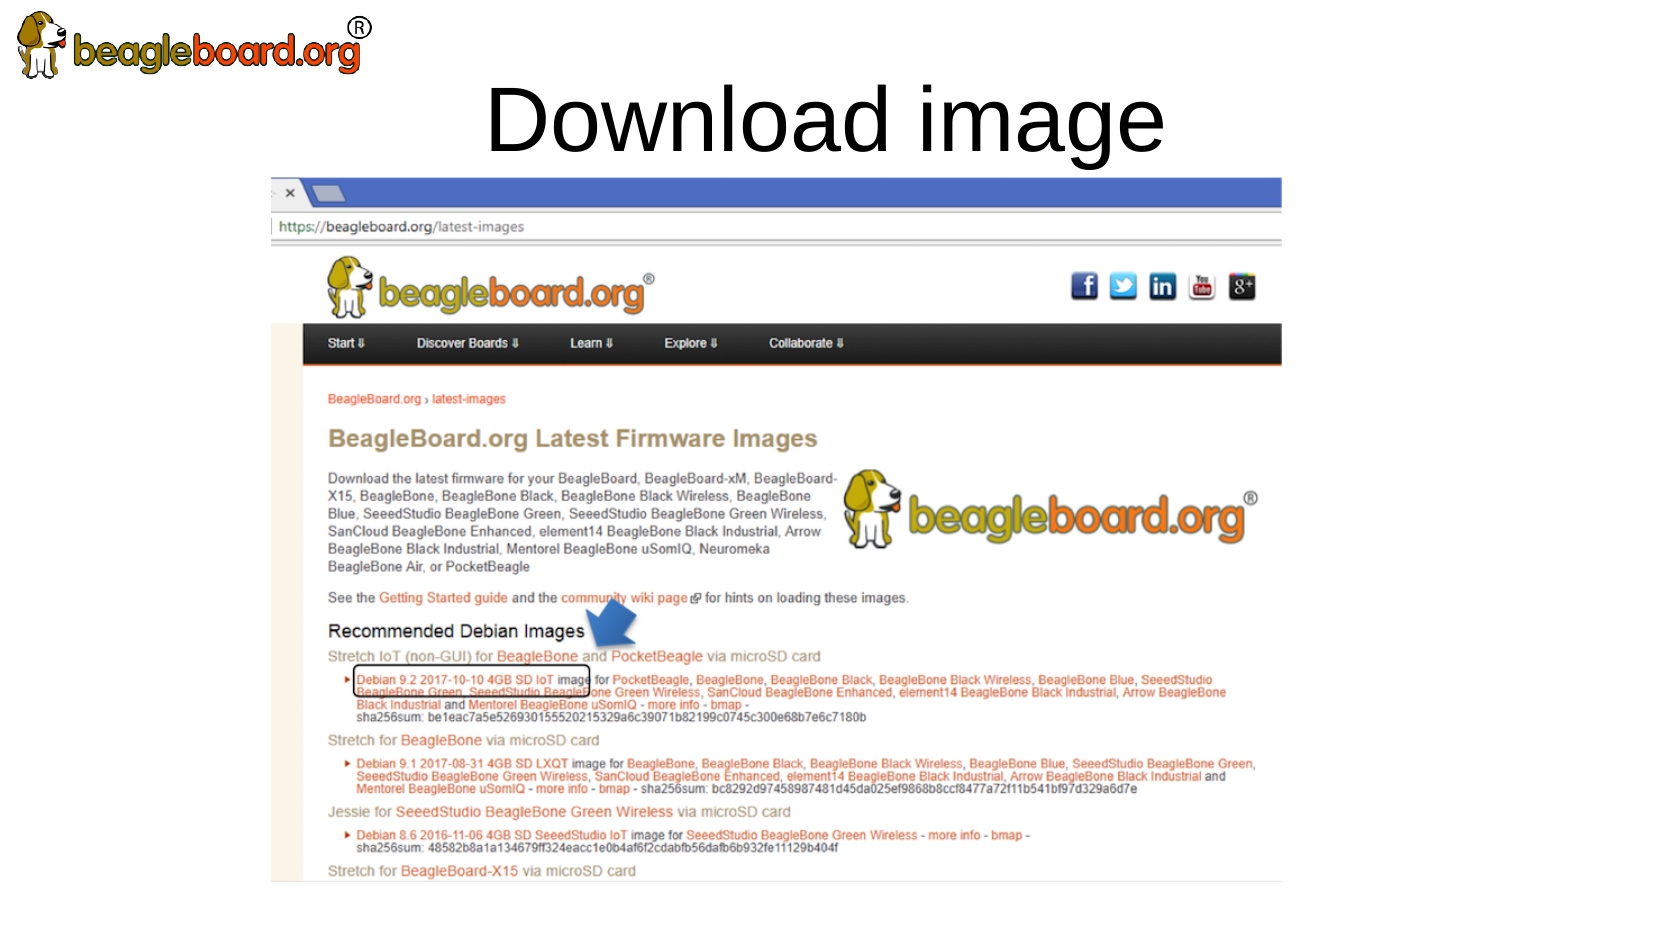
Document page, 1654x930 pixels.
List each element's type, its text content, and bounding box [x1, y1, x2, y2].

picture [271, 177, 1282, 882]
picture [17, 11, 372, 79]
text_box Download image [82, 36, 1571, 193]
